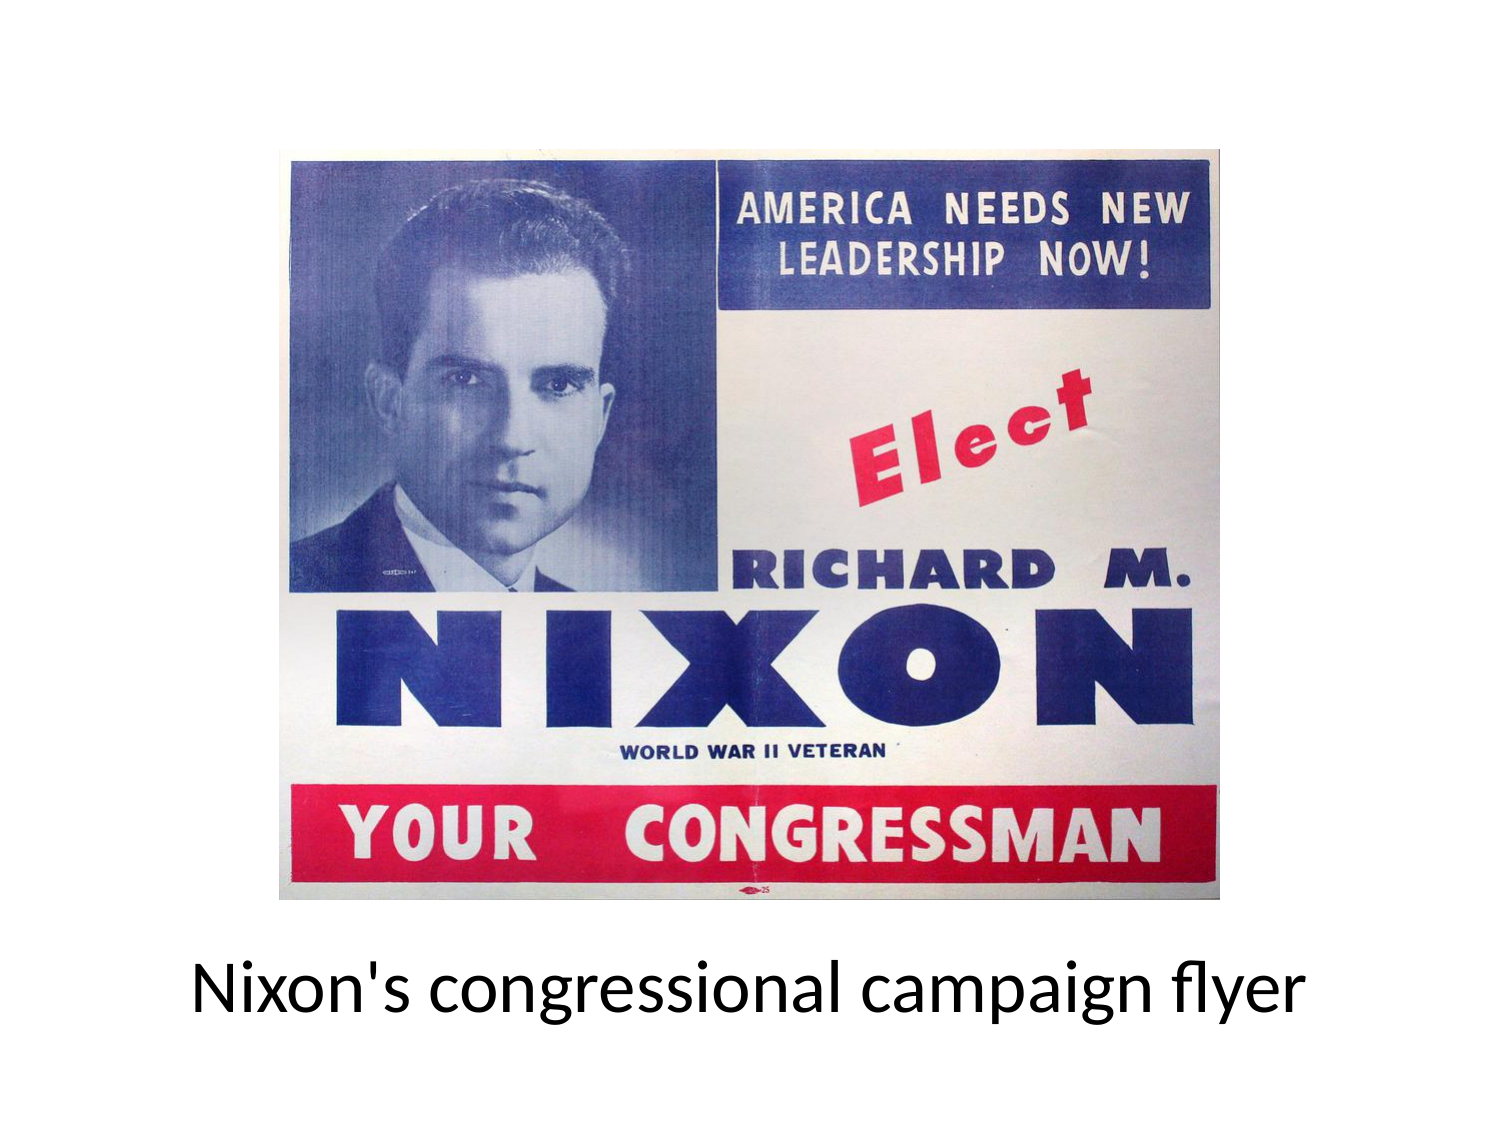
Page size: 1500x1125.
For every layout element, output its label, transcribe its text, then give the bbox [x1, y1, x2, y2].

picture [279, 149, 1220, 900]
text_box Nixon's congressional campaign flyer [175, 929, 1325, 1035]
